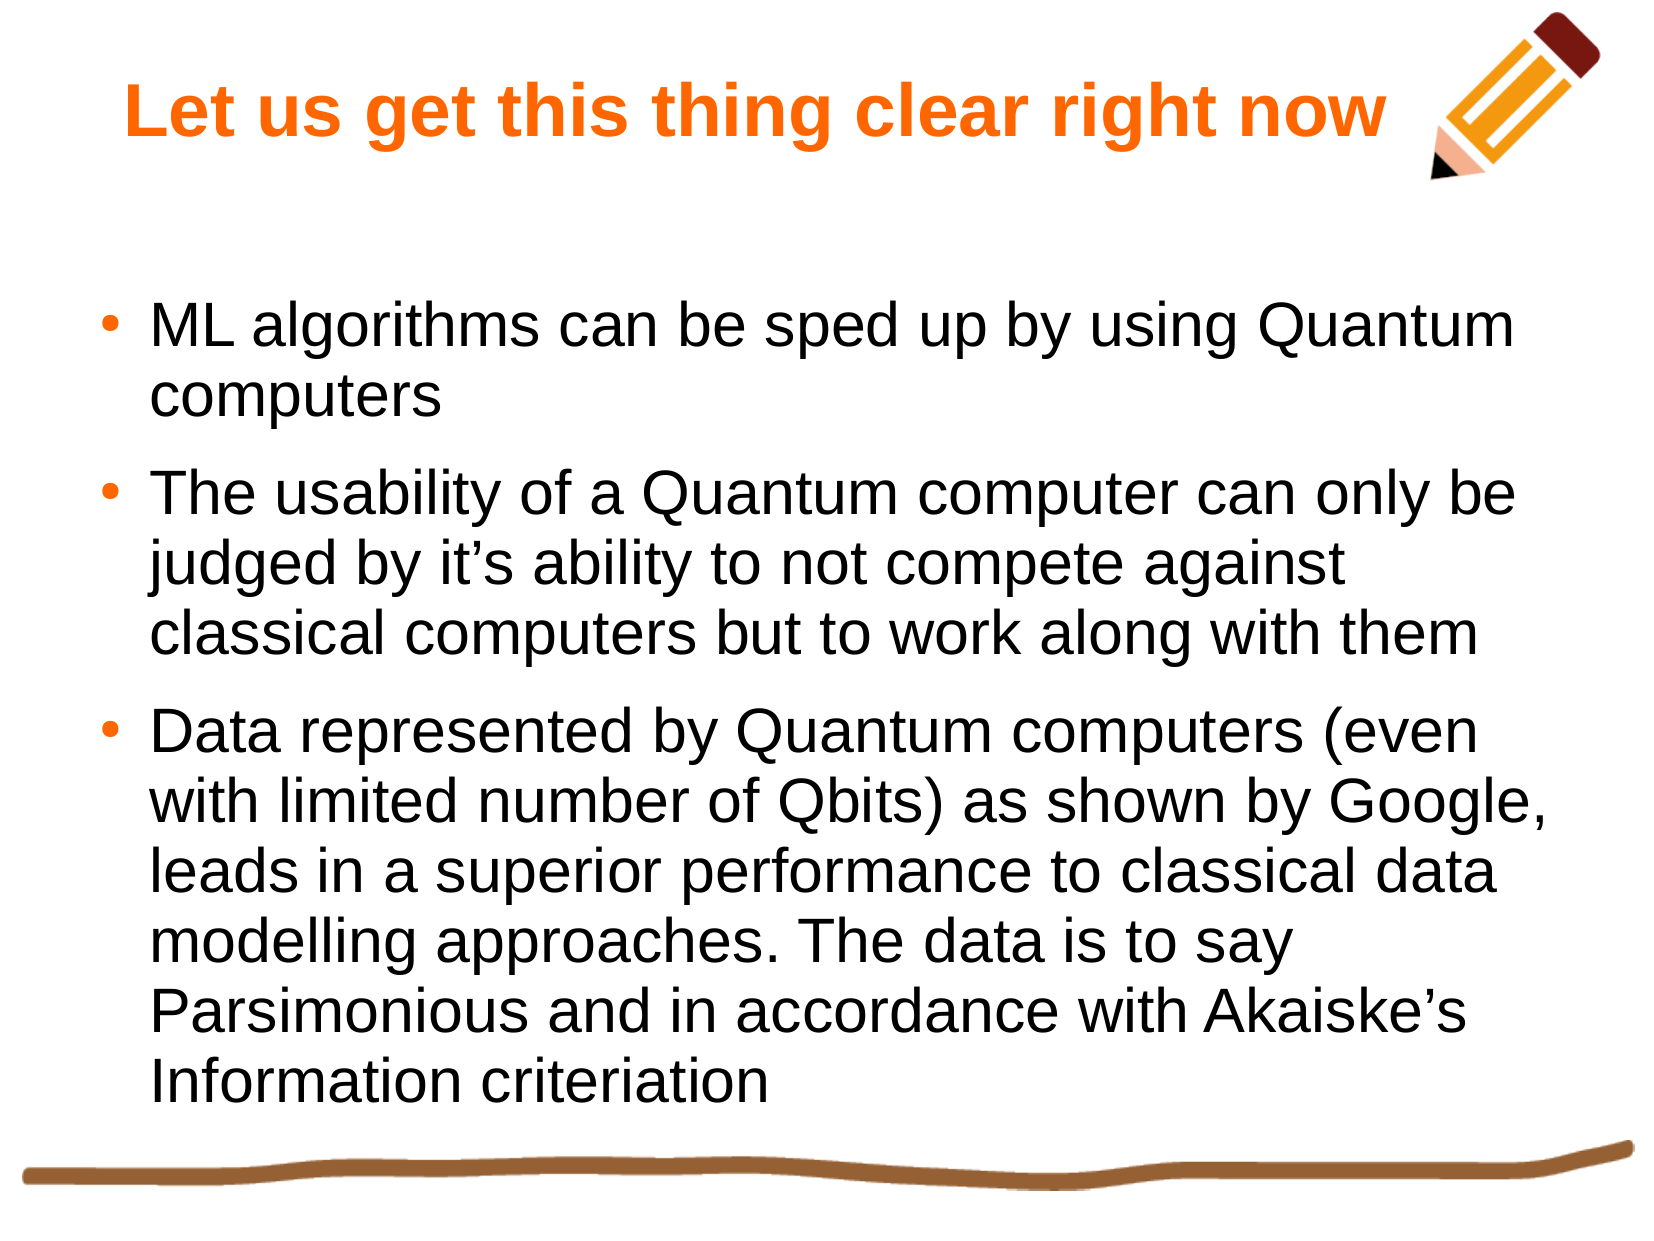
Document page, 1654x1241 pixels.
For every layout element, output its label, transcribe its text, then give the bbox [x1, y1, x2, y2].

picture [22, 1140, 1635, 1191]
title Let us get this thing clear right now [82, 49, 1430, 172]
picture [1430, 12, 1601, 181]
list ML algorithms can be sped up by using Quantum computers The usability of a Quantum computer can only be judged by it’s ability to not compete against classical computers but to work along with them Data represented by Quantum computers (even with limited number of Qbits) as shown by Google, leads in a superior performance to classical data modelling approaches. The data is to say Parsimonious and in accordance with Akaiske’s Information criteriation [82, 290, 1571, 1122]
